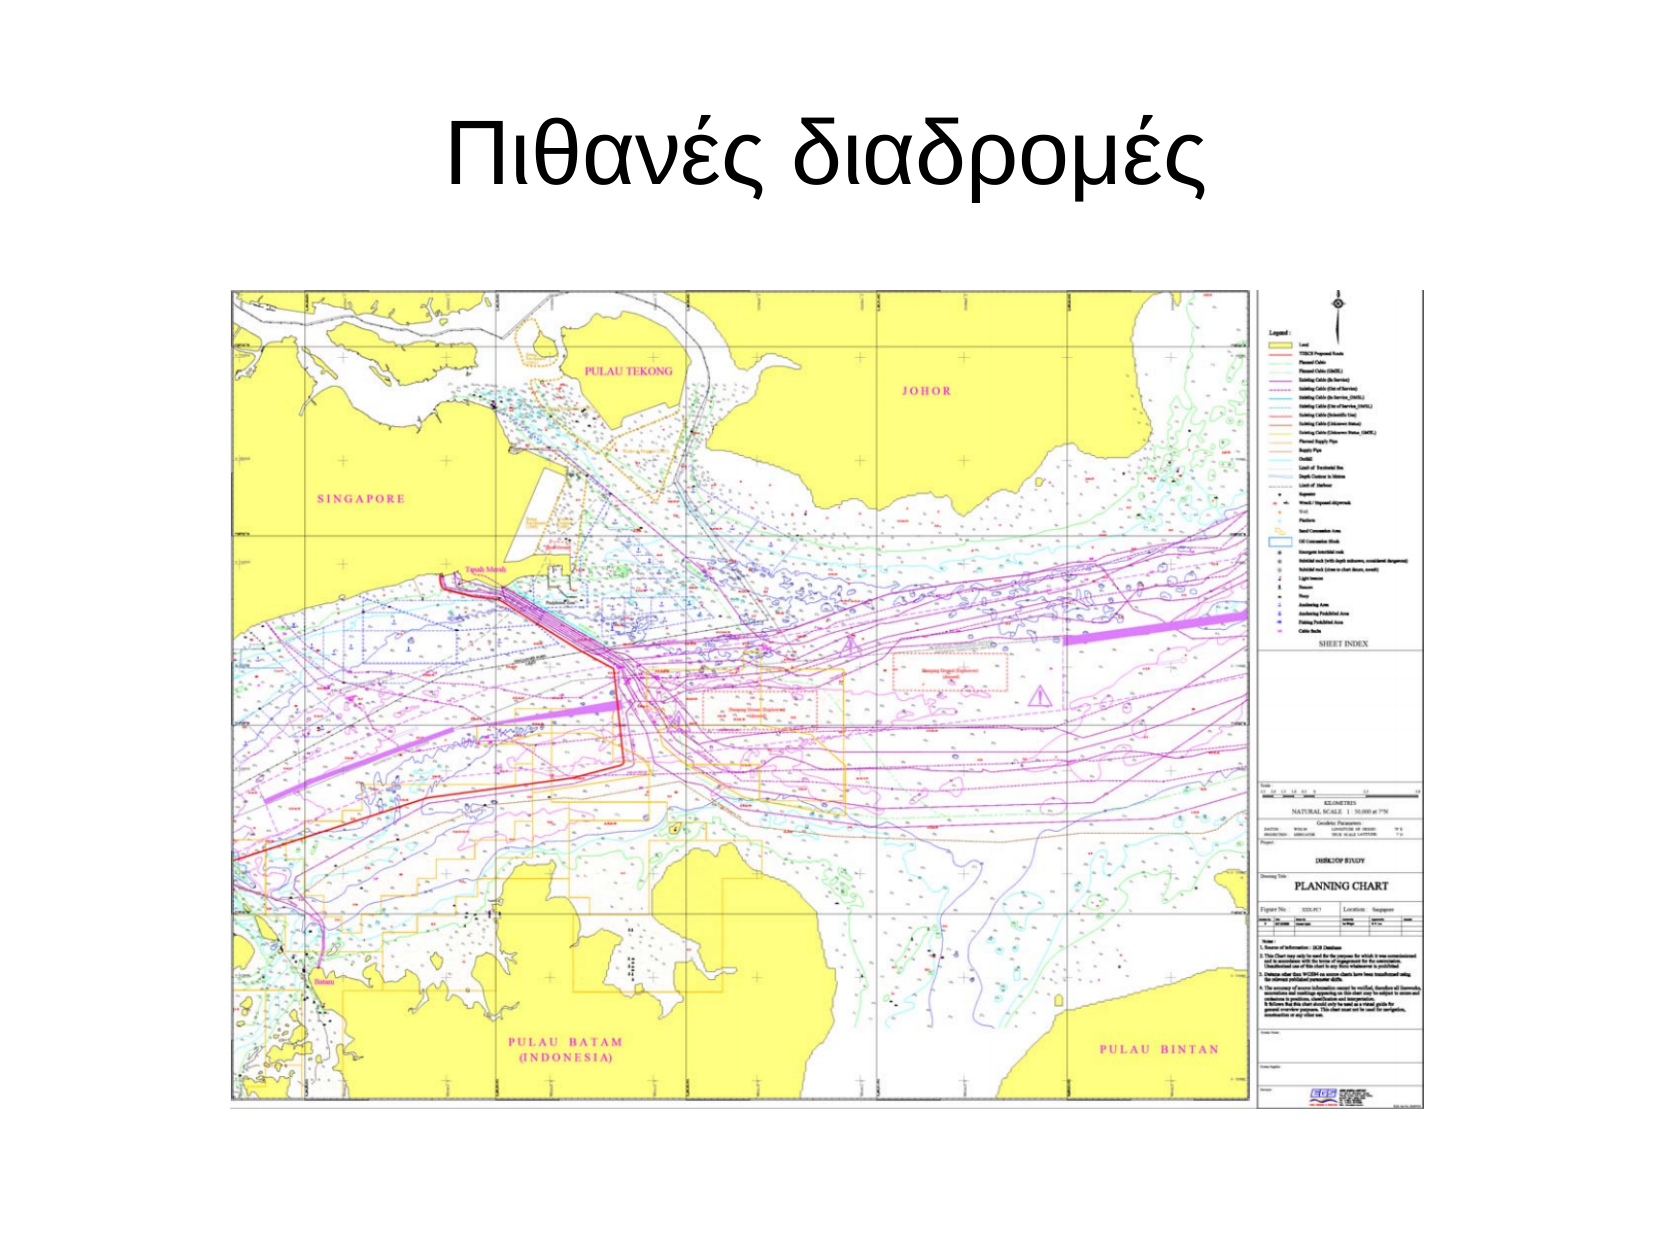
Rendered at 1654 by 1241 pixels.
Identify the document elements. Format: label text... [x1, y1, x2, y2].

title Πιθανές διαδρομές [82, 49, 1571, 257]
picture [230, 290, 1424, 1109]
